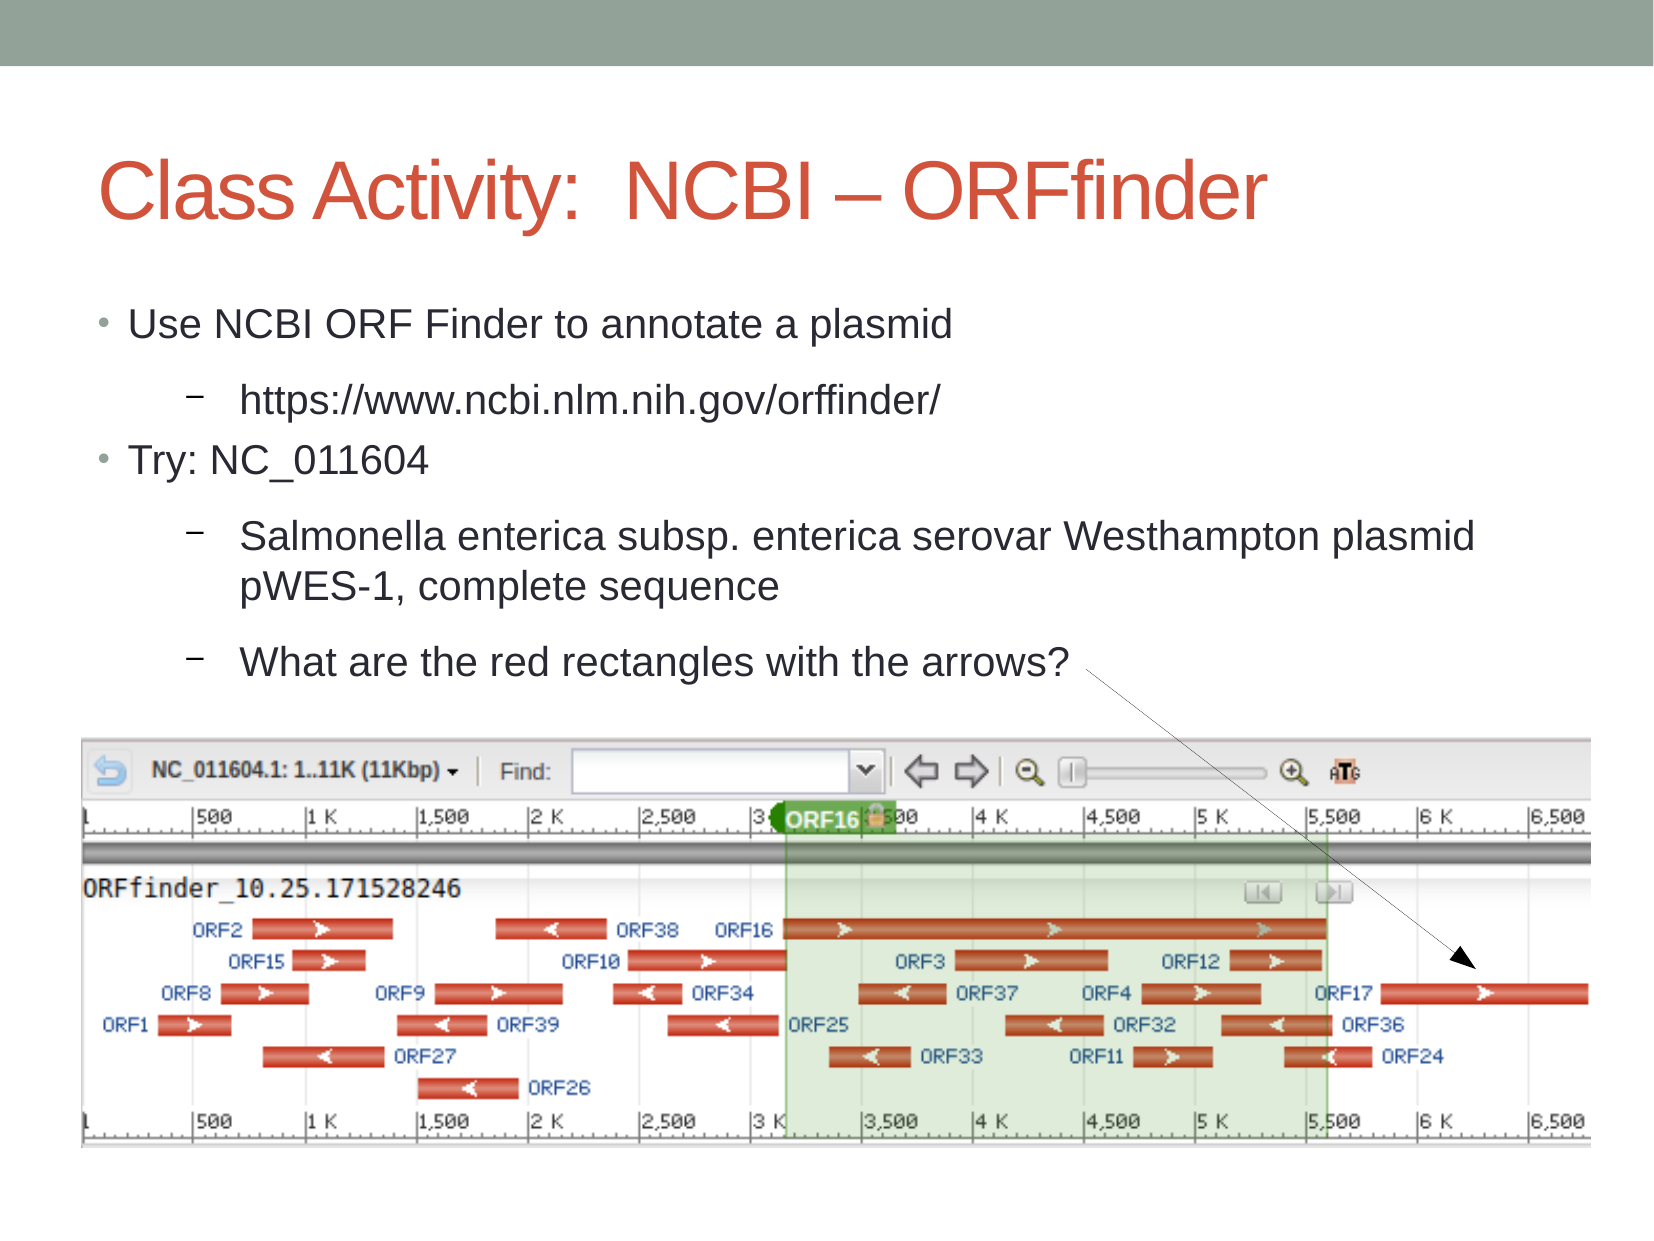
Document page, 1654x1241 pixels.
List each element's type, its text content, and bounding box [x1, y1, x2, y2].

picture [81, 734, 1591, 1148]
title Class Activity: NCBI – ORFfinder [82, 96, 1571, 276]
list Use NCBI ORF Finder to annotate a plasmid https://www.ncbi.nlm.nih.gov/orffinder/ Try: NC_011604 Salmonella enterica subsp. enterica serovar Westhampton plasmid pWES-1, complete sequence What are the red rectangles with the arrows? [82, 289, 1571, 734]
